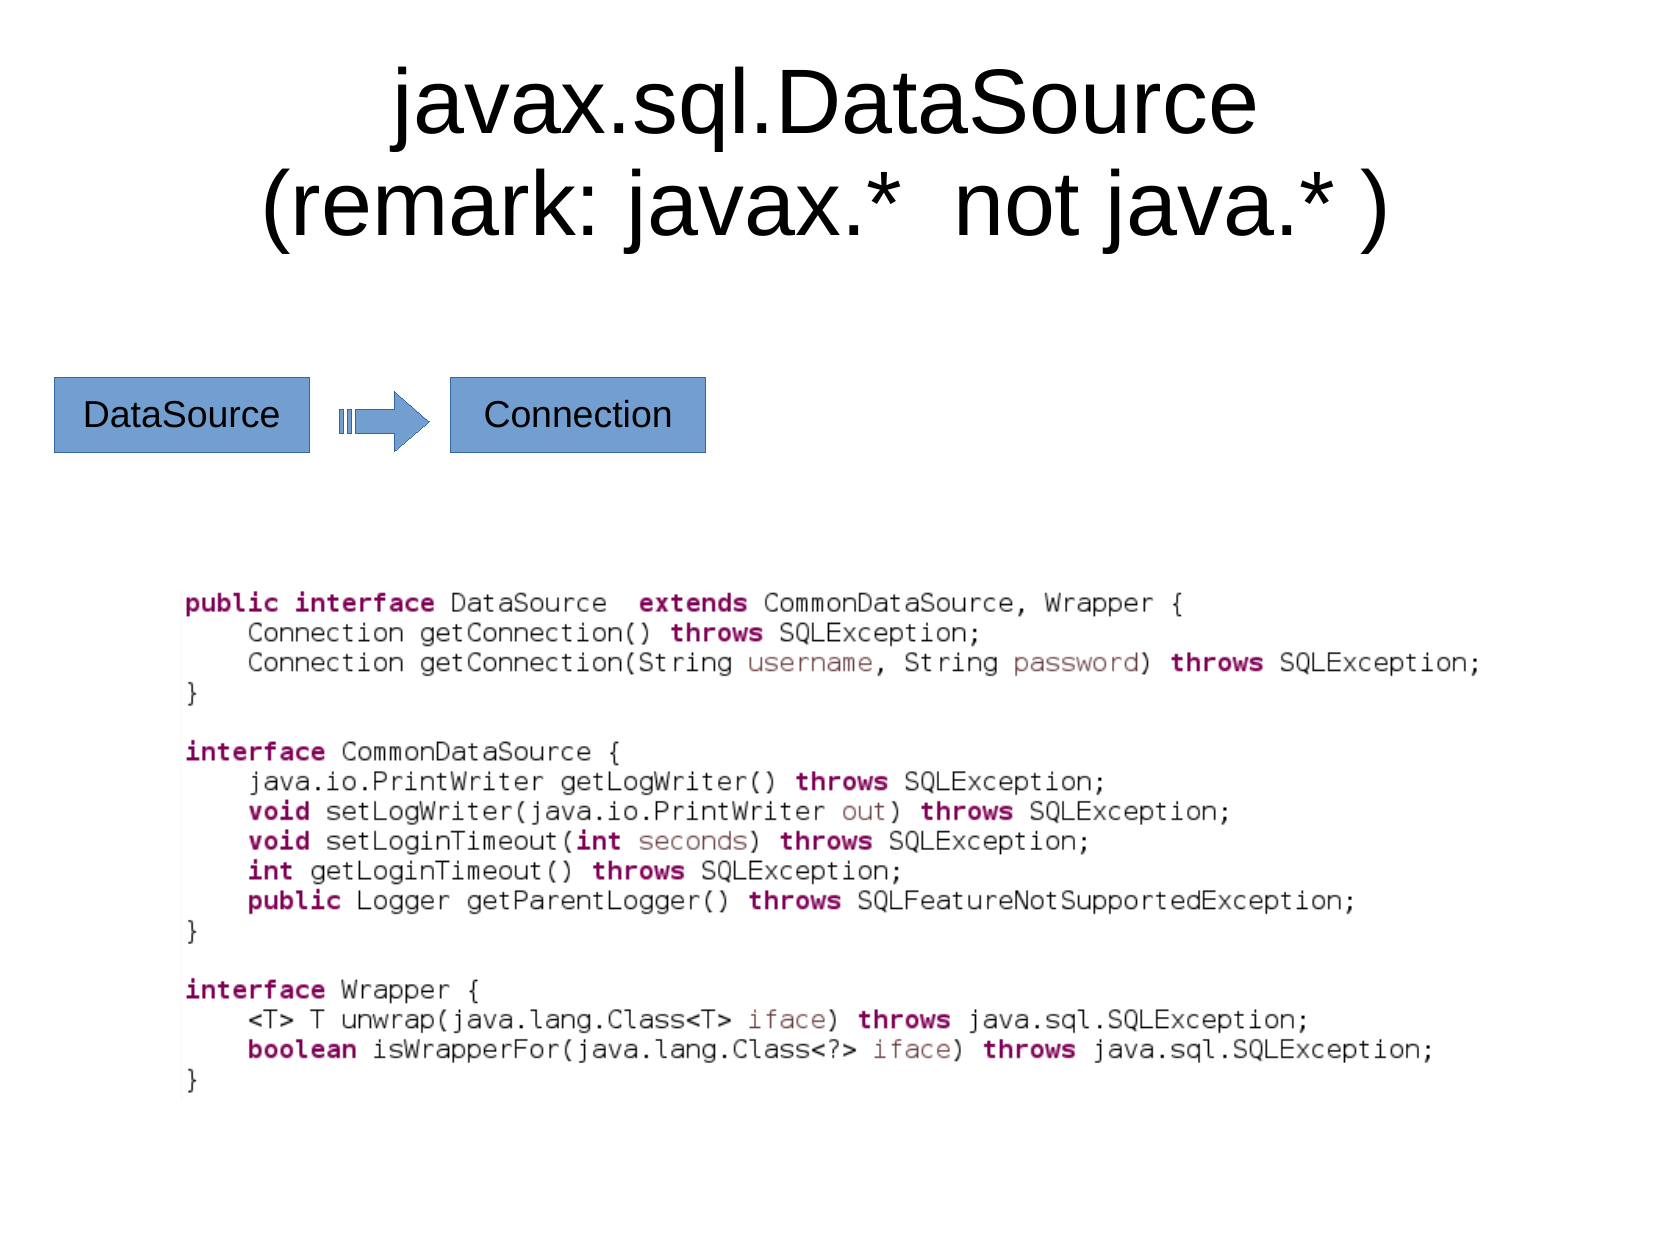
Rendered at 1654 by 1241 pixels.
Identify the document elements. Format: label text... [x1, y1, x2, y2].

picture [176, 590, 1480, 1099]
title javax.sql.DataSource (remark: javax.* not java.* ) [82, 49, 1571, 257]
text_box [339, 409, 344, 434]
text_box [347, 409, 352, 434]
text_box [355, 391, 430, 452]
text_box Connection [450, 377, 706, 453]
text_box DataSource [54, 377, 310, 453]
